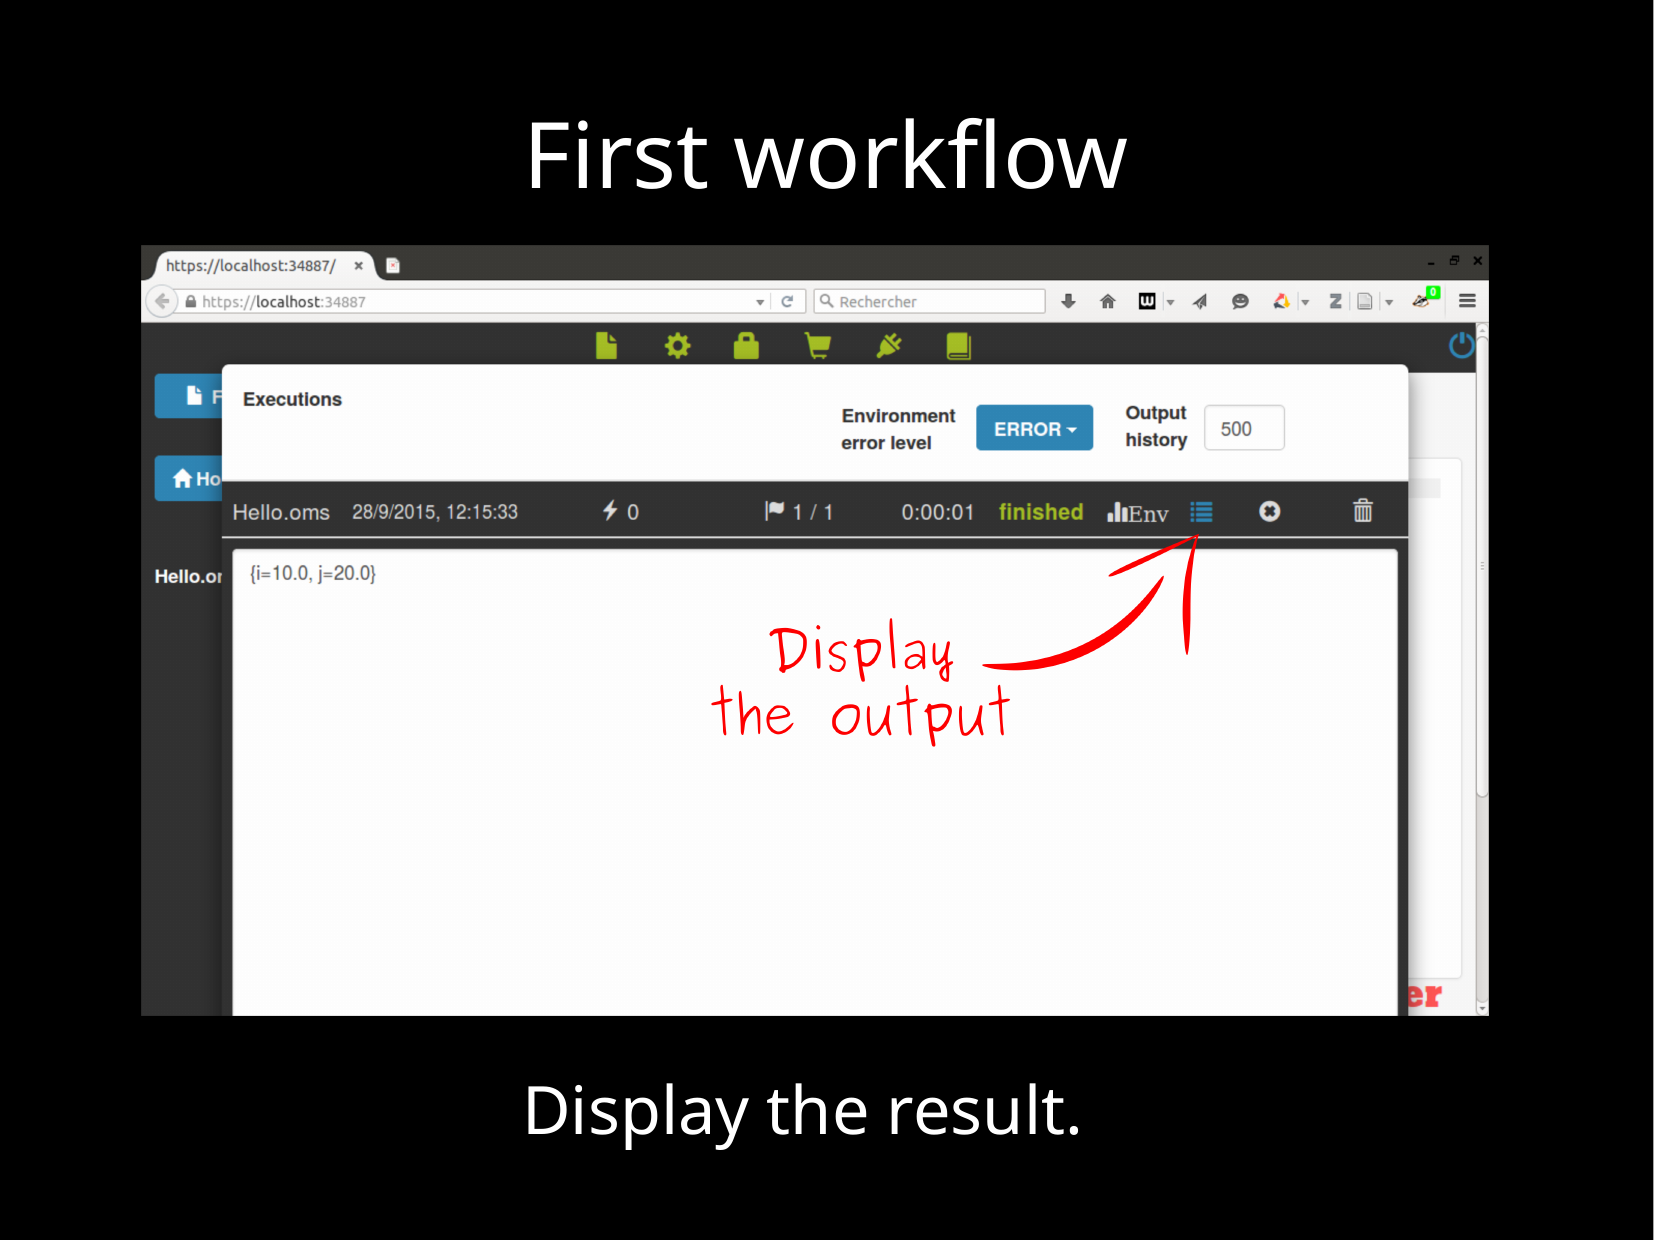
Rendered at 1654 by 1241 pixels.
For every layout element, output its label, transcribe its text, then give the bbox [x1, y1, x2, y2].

list Display the result. [59, 1062, 1548, 1241]
title First workflow [82, 49, 1571, 257]
picture [141, 245, 1489, 1016]
